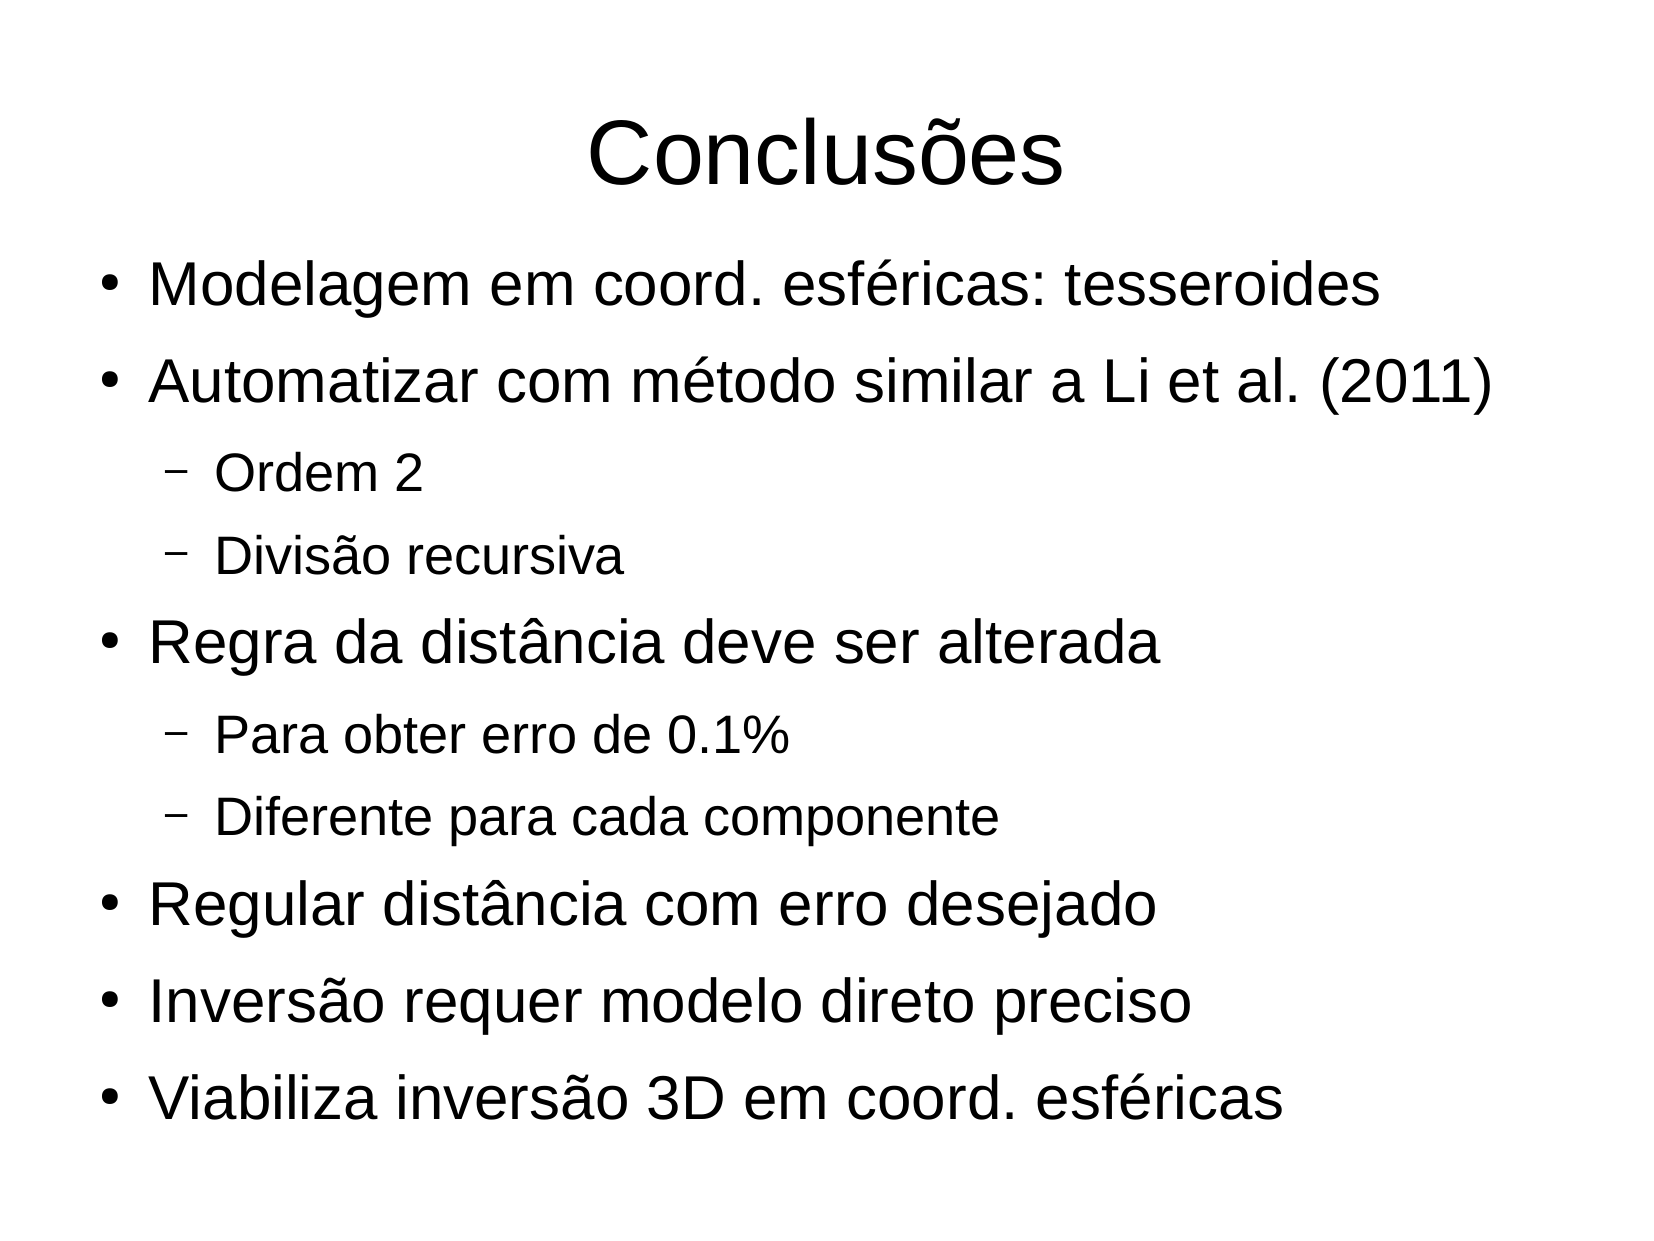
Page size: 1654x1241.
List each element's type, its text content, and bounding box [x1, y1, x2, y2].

title Conclusões [82, 49, 1571, 257]
list Modelagem em coord. esféricas: tesseroides Automatizar com método similar a Li et al. (2011) Ordem 2 Divisão recursiva Regra da distância deve ser alterada Para obter erro de 0.1% Diferente para cada componente Regular distância com erro desejado Inversão requer modelo direto preciso Viabiliza inversão 3D em coord. esféricas [82, 248, 1538, 1148]
